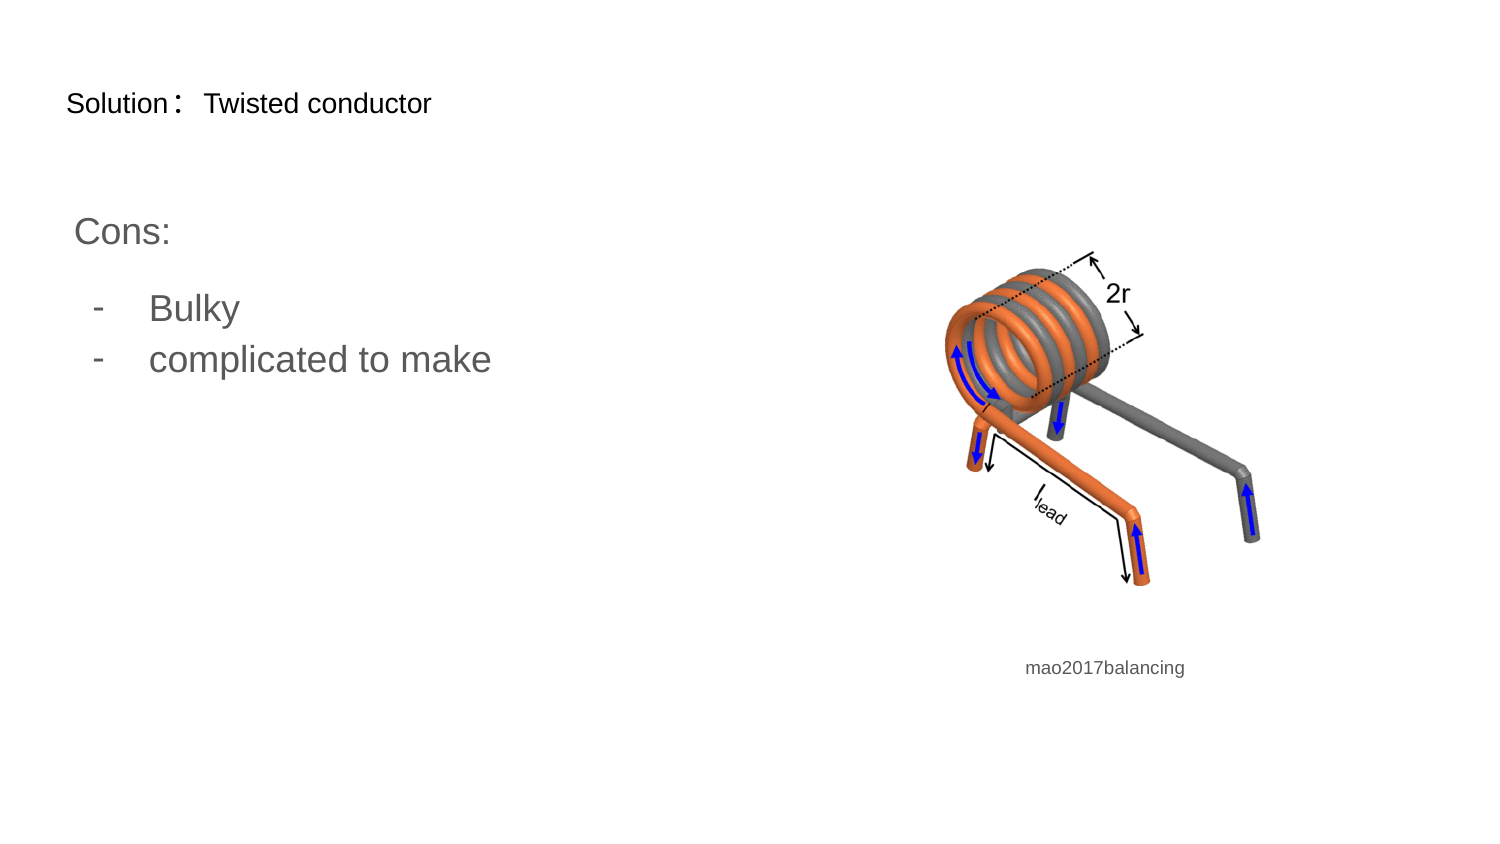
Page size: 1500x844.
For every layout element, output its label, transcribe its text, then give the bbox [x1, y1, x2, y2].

picture [943, 239, 1297, 605]
title Solution：Twisted conductor [51, 72, 1449, 167]
list Cons: Bulky complicated to make [58, 185, 663, 567]
text_box mao2017balancing [1010, 641, 1320, 690]
